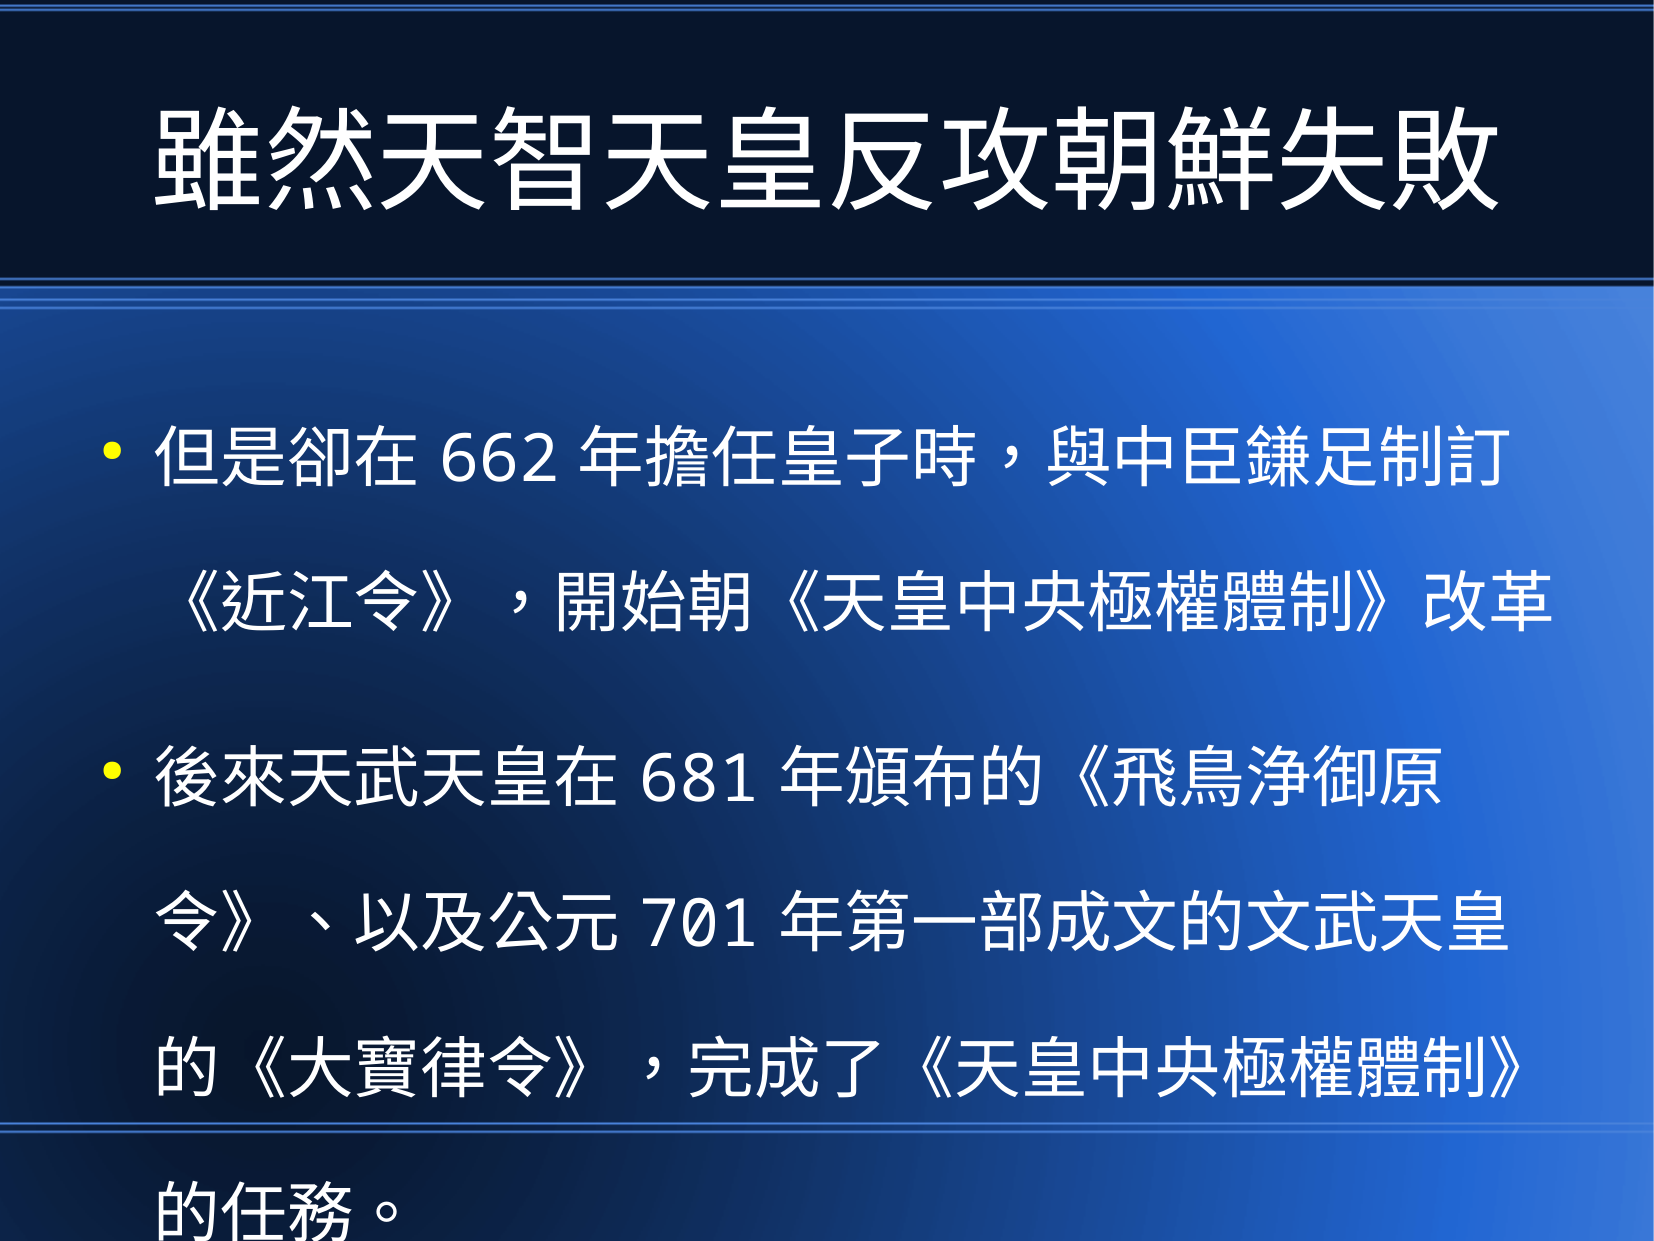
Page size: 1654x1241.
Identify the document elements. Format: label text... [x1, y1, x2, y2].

picture [0, 0, 1654, 1241]
list 但是卻在662年擔任皇子時，與中臣鎌足制訂《近江令》，開始朝《天皇中央極權體制》改革 後來天武天皇在681年頒布的《飛鳥浄御原令》、以及公元701年第一部成文的文武天皇的《大寶律令》，完成了《天皇中央極權體制》的任務。 [82, 355, 1571, 1241]
title 雖然天智天皇反攻朝鮮失敗 [82, 49, 1571, 257]
